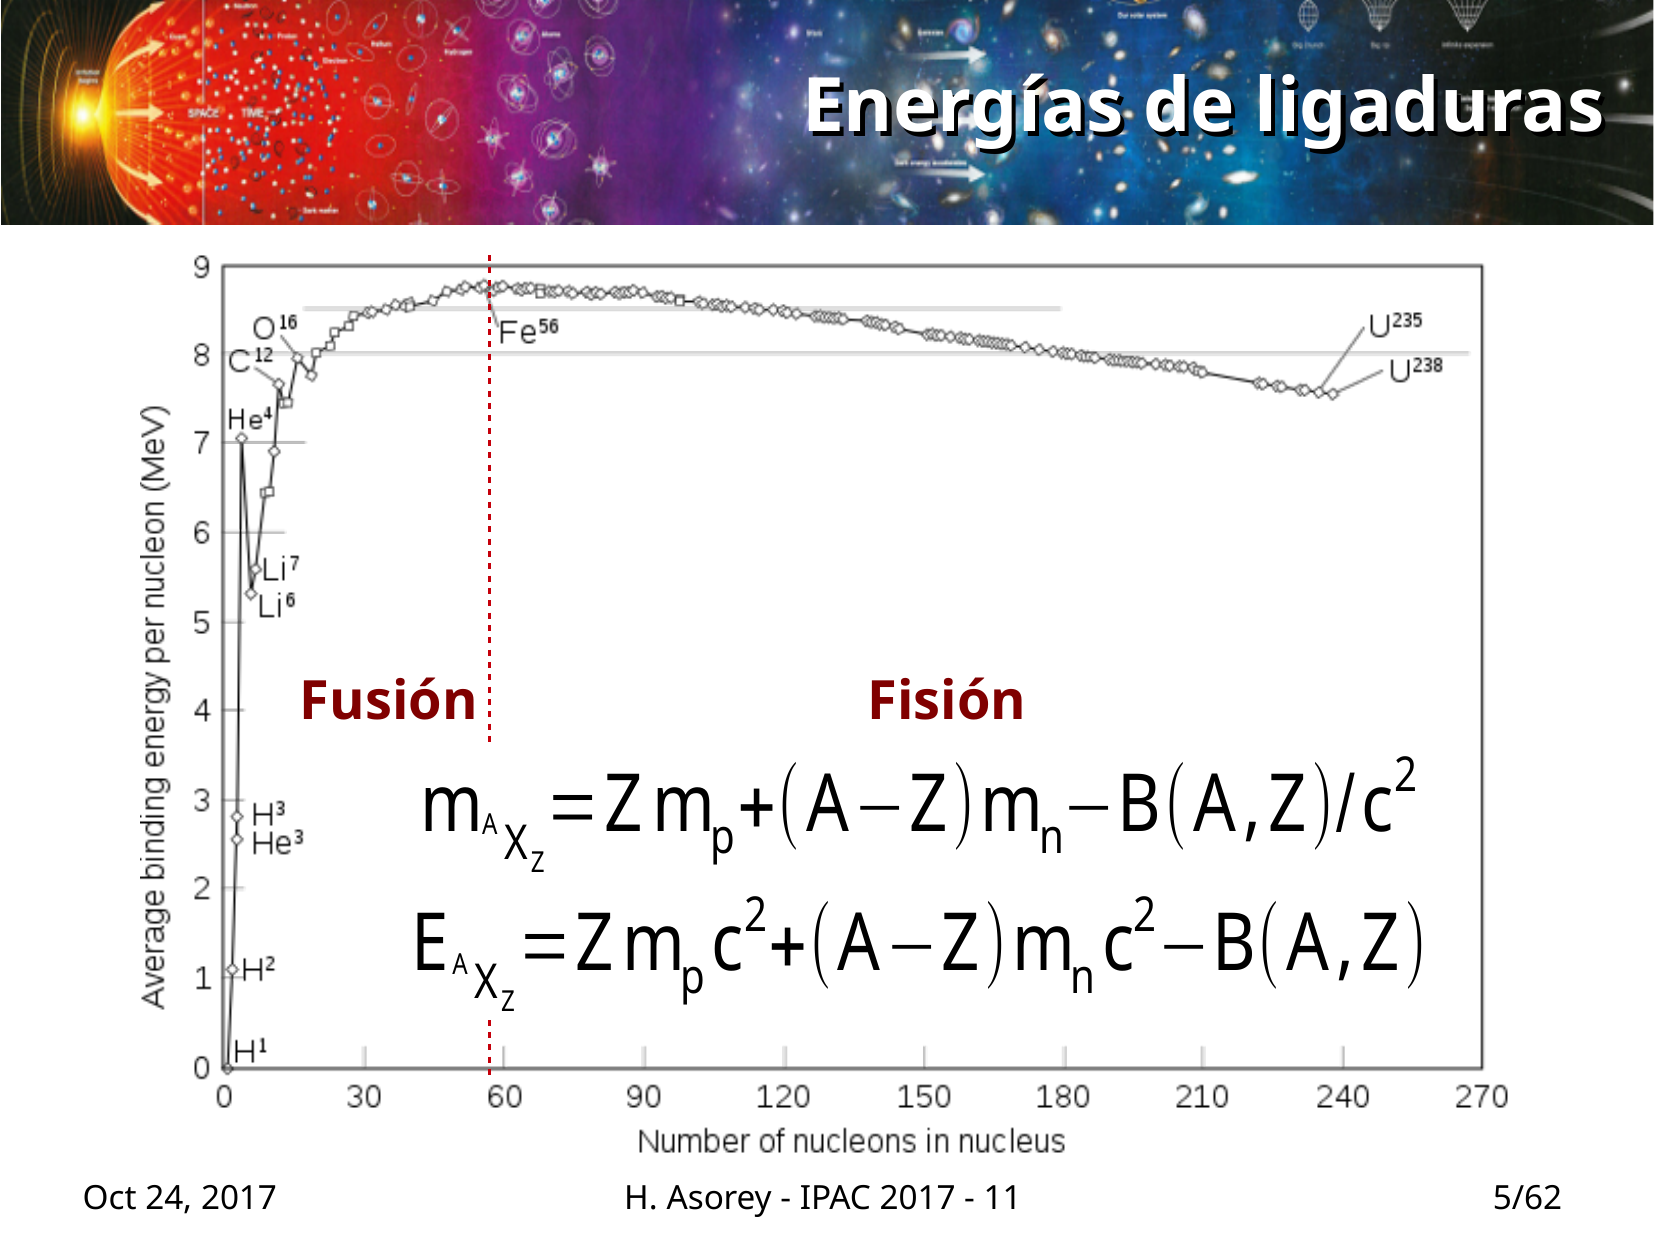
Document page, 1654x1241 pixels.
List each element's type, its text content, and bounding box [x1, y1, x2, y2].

chart [405, 744, 1433, 1021]
picture [1, 0, 1654, 225]
title Energías de ligaduras [45, 15, 1606, 191]
text_box Fusión [285, 653, 468, 736]
text_box Fisión [852, 653, 1021, 736]
picture [140, 254, 1510, 1156]
